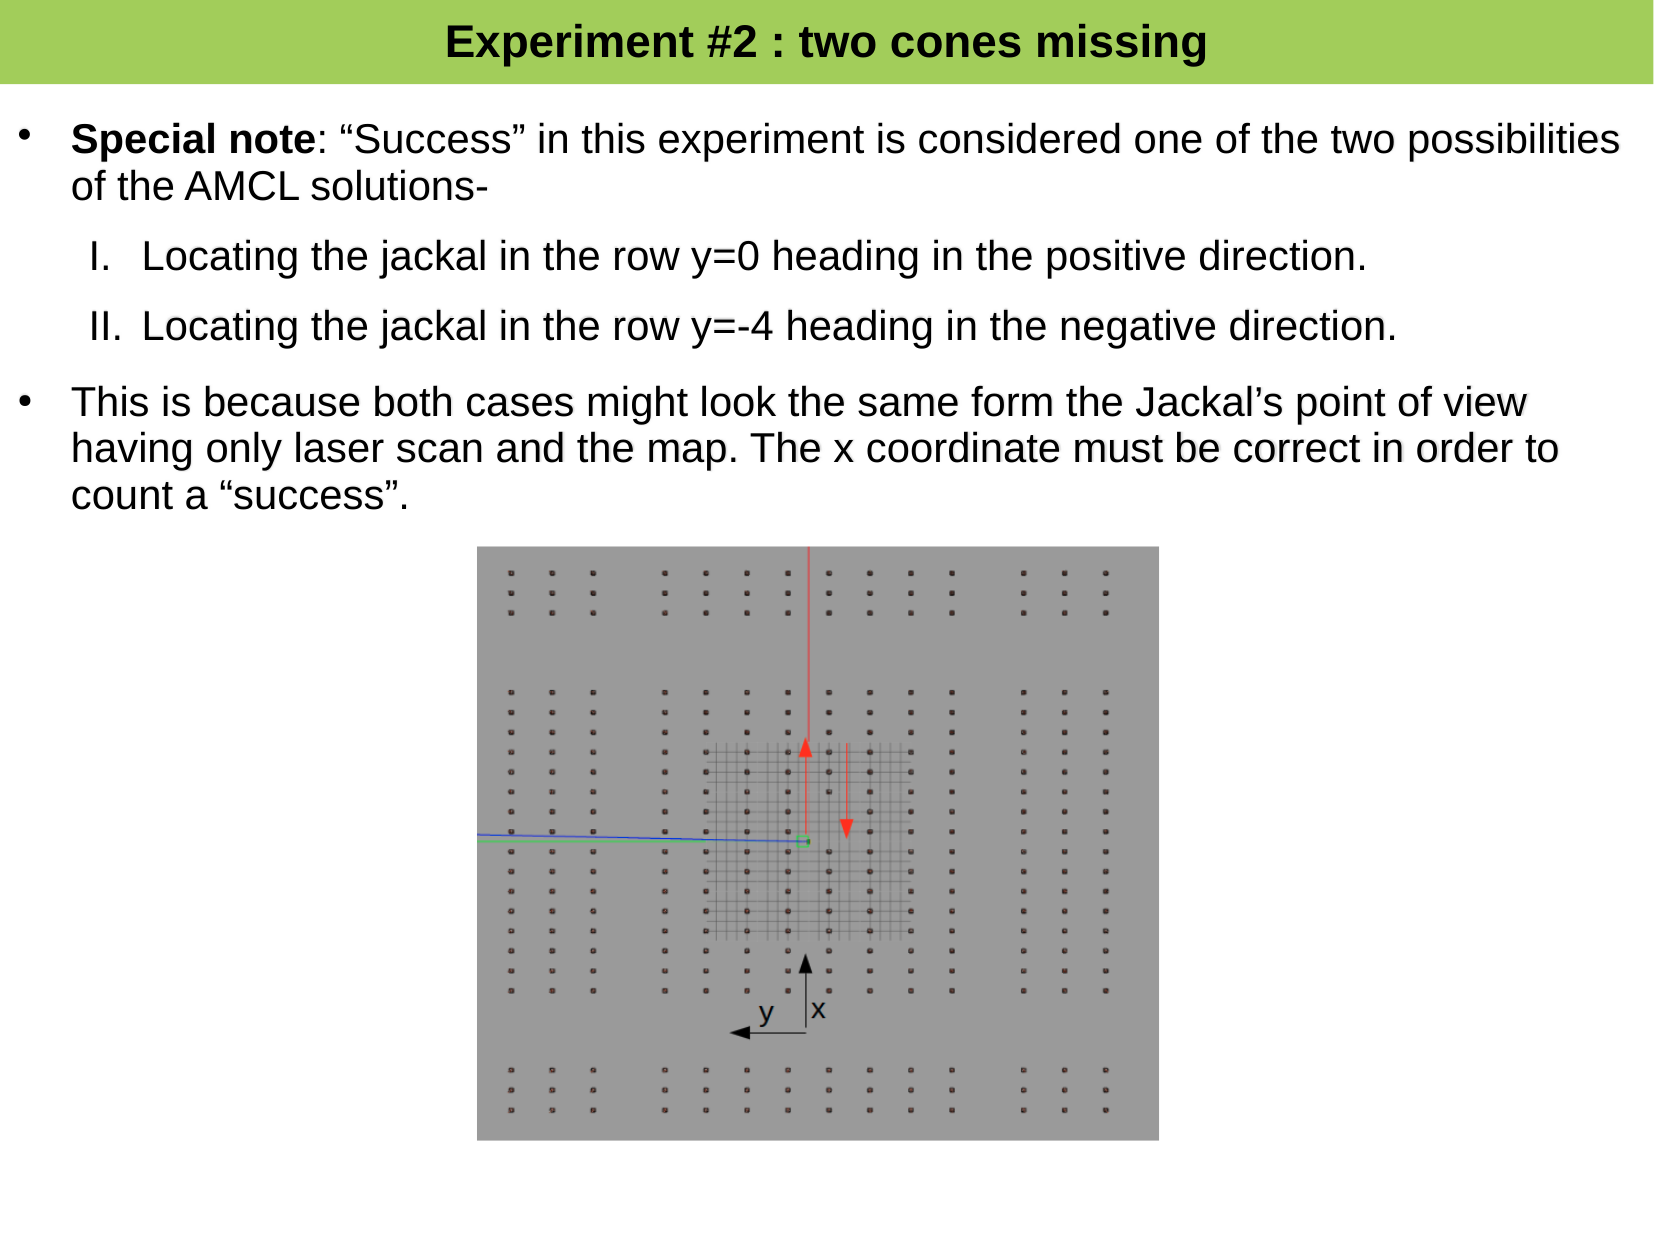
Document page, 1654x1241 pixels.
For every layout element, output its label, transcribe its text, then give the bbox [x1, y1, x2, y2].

list Special note: “Success” in this experiment is considered one of the two possibilities of the AMCL solutions- Locating the jackal in the row y=0 heading in the positive direction. Locating the jackal in the row y=-4 heading in the negative direction. This is because both cases might look the same form the Jackal’s point of view having only laser scan and the map. The x coordinate must be correct in order to count a “success”. [0, 115, 1654, 1241]
picture [383, 259, 1261, 1241]
title Experiment #2 : two cones missing [0, 0, 1654, 85]
